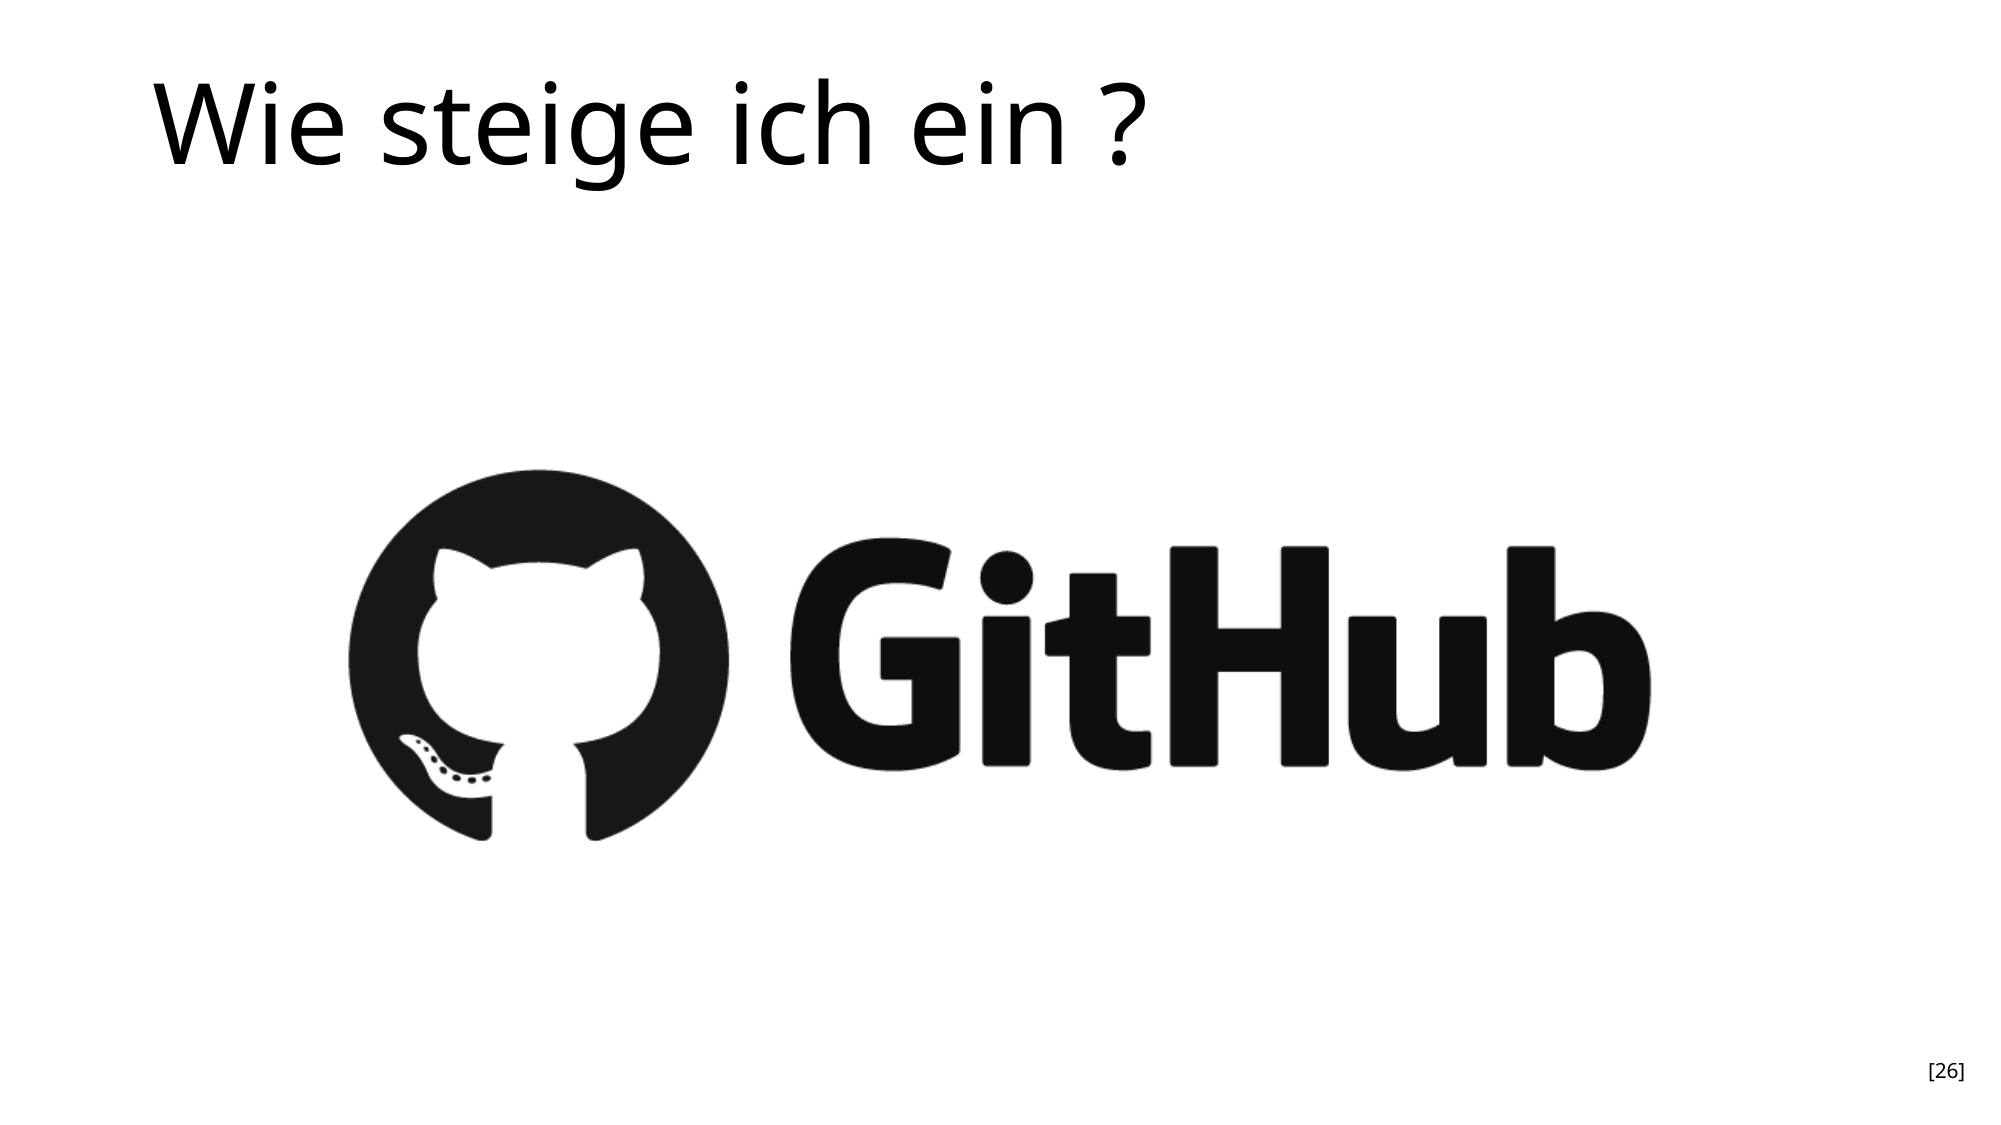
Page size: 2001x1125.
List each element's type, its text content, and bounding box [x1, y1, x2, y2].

title Wie steige ich ein ? [137, 59, 1863, 278]
title [26] [1913, 1053, 2000, 1087]
picture [137, 336, 1863, 977]
